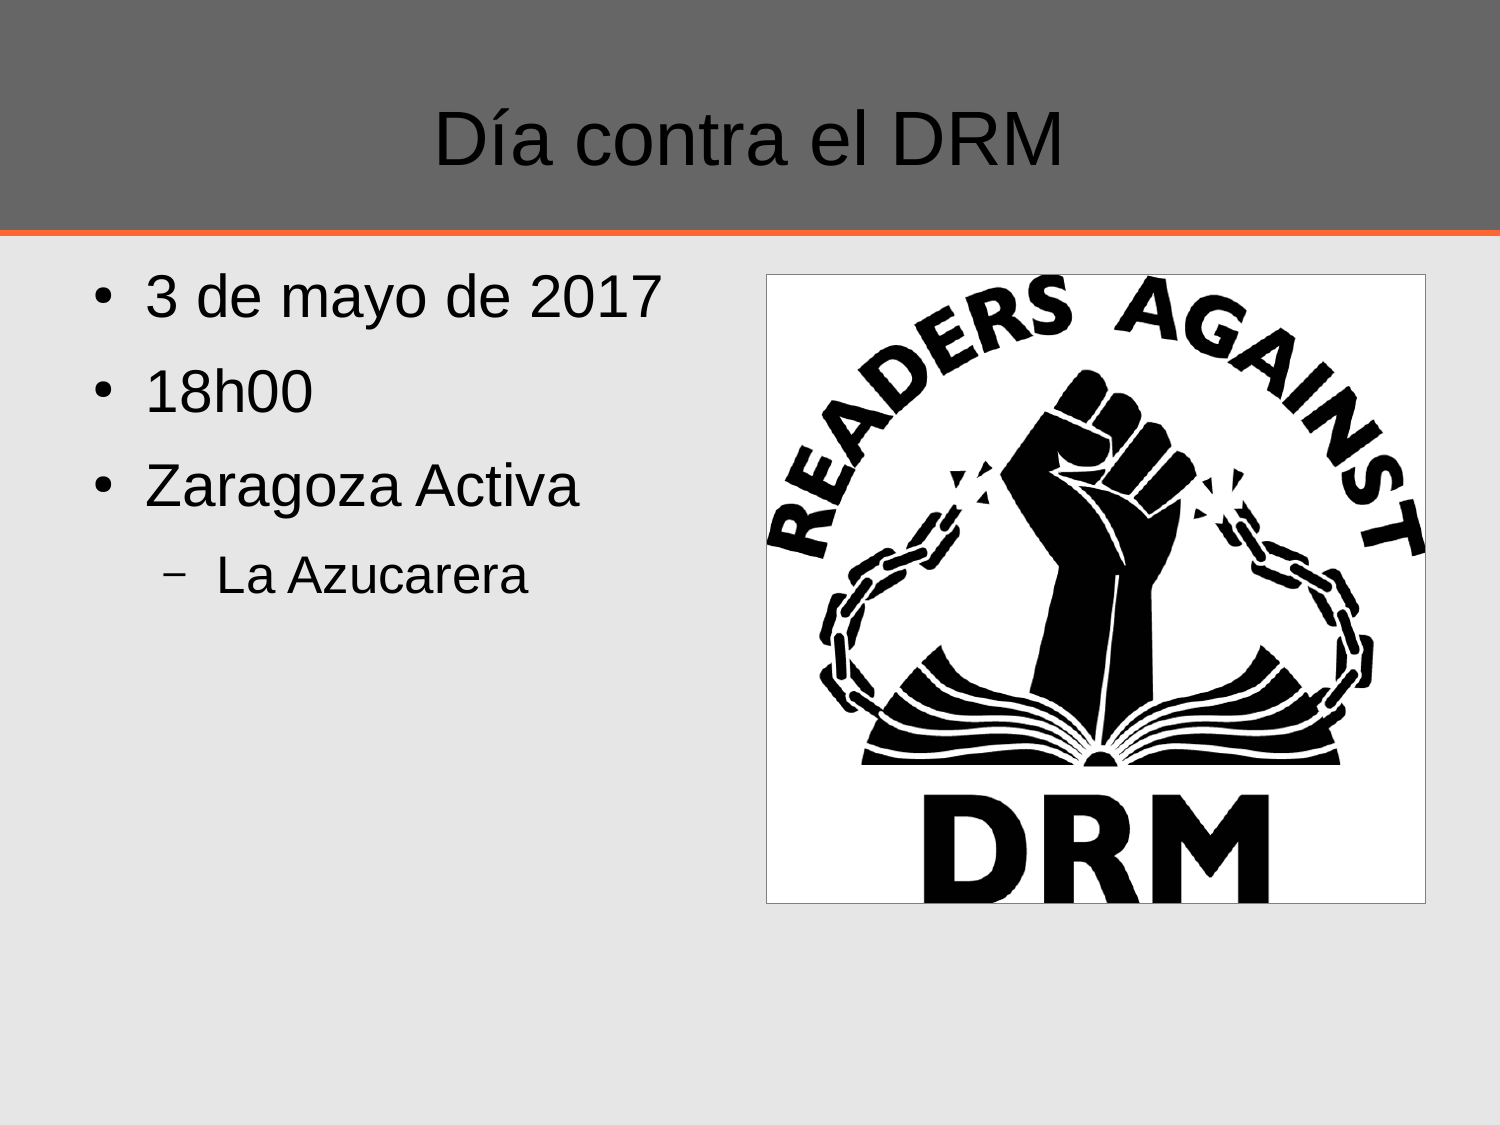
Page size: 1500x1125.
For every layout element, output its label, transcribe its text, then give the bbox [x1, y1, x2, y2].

list 3 de mayo de 2017 18h00 Zaragoza Activa La Azucarera [75, 263, 734, 916]
picture [766, 274, 1426, 904]
title Día contra el DRM [75, 44, 1425, 233]
